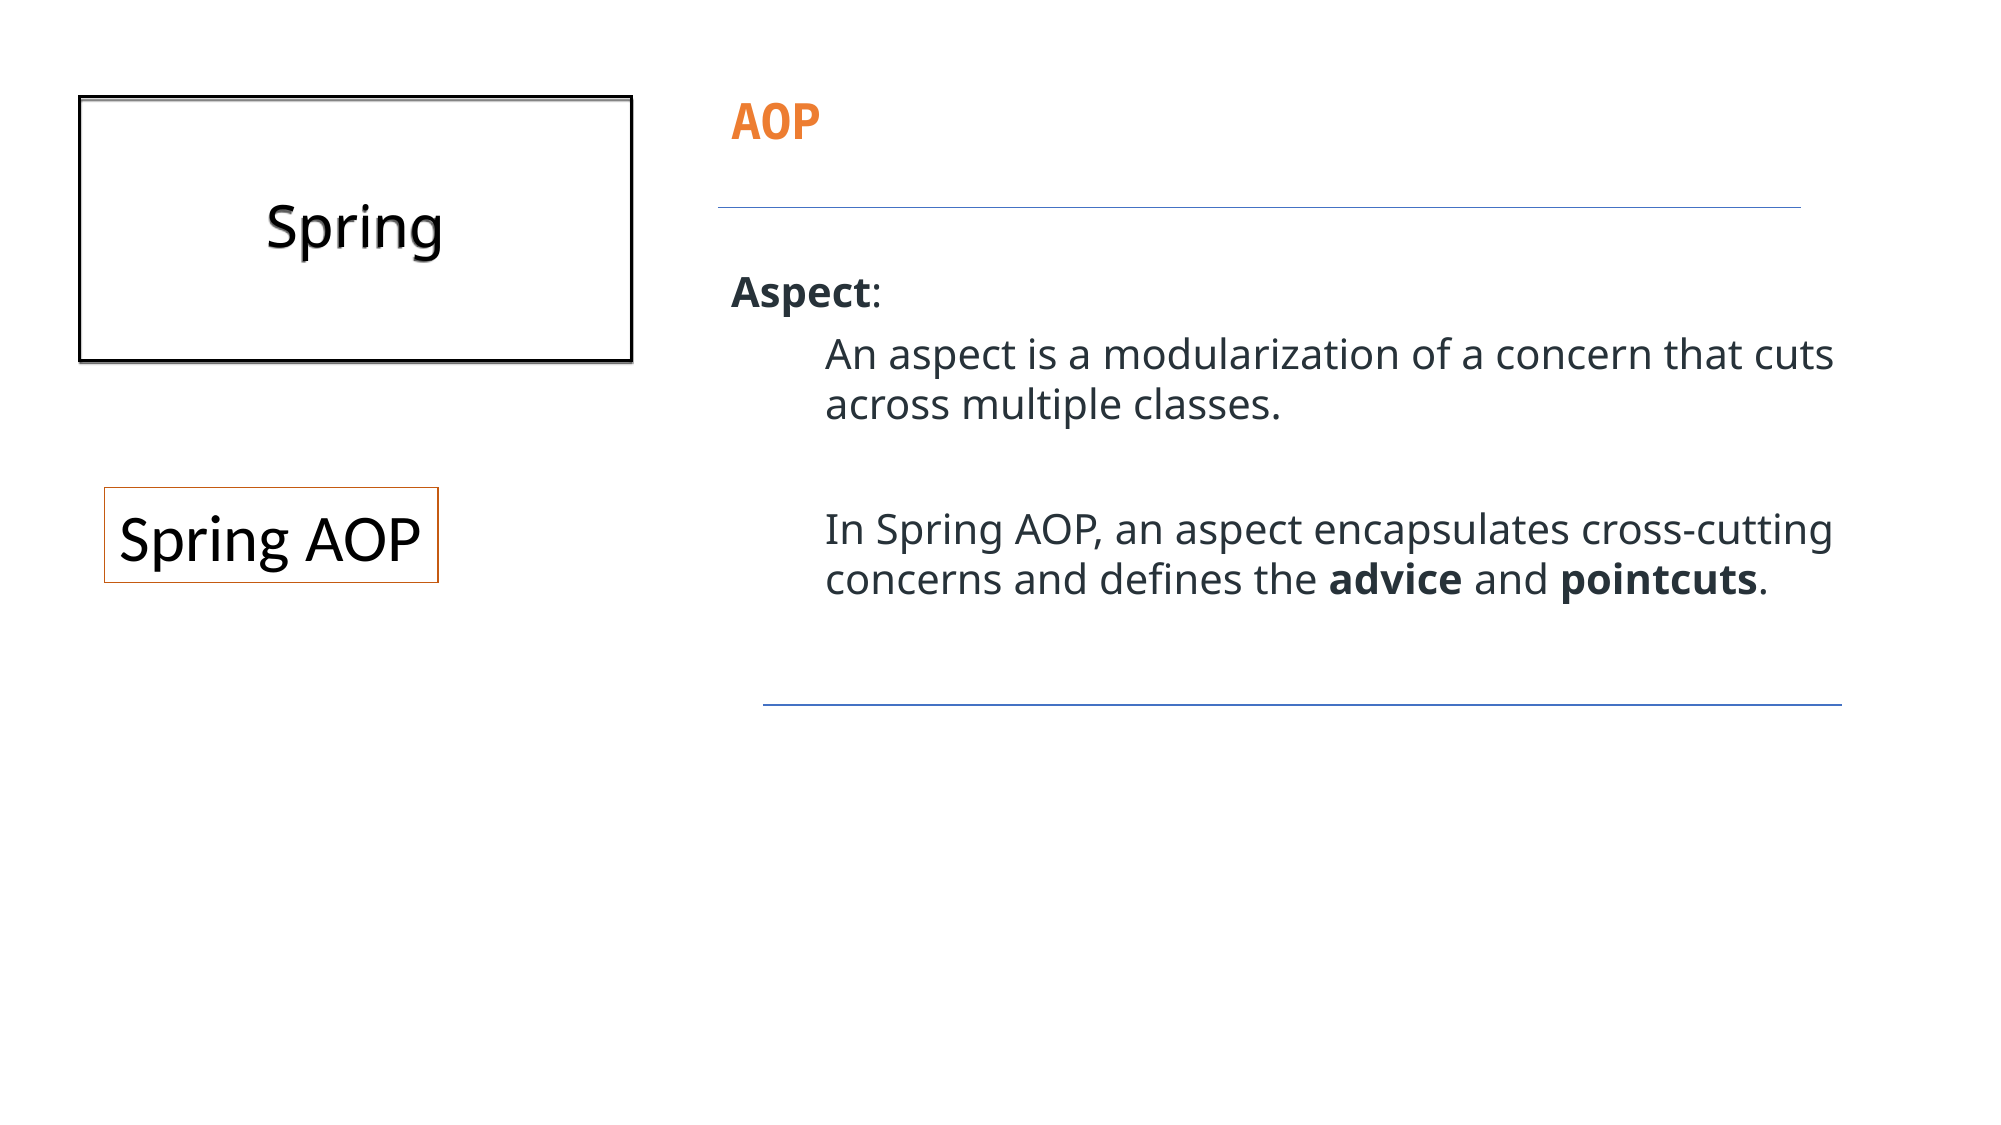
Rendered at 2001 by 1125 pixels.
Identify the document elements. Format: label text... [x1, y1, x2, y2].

title Spring [79, 96, 632, 361]
text_box Spring AOP [105, 488, 438, 583]
text_box Aspect: An aspect is a modularization of a concern that cuts across multiple classes. In Spring AOP, an aspect encapsulates cross-cutting concerns and defines the advice and pointcuts. [715, 257, 1894, 614]
text_box AOP [715, 81, 1716, 158]
